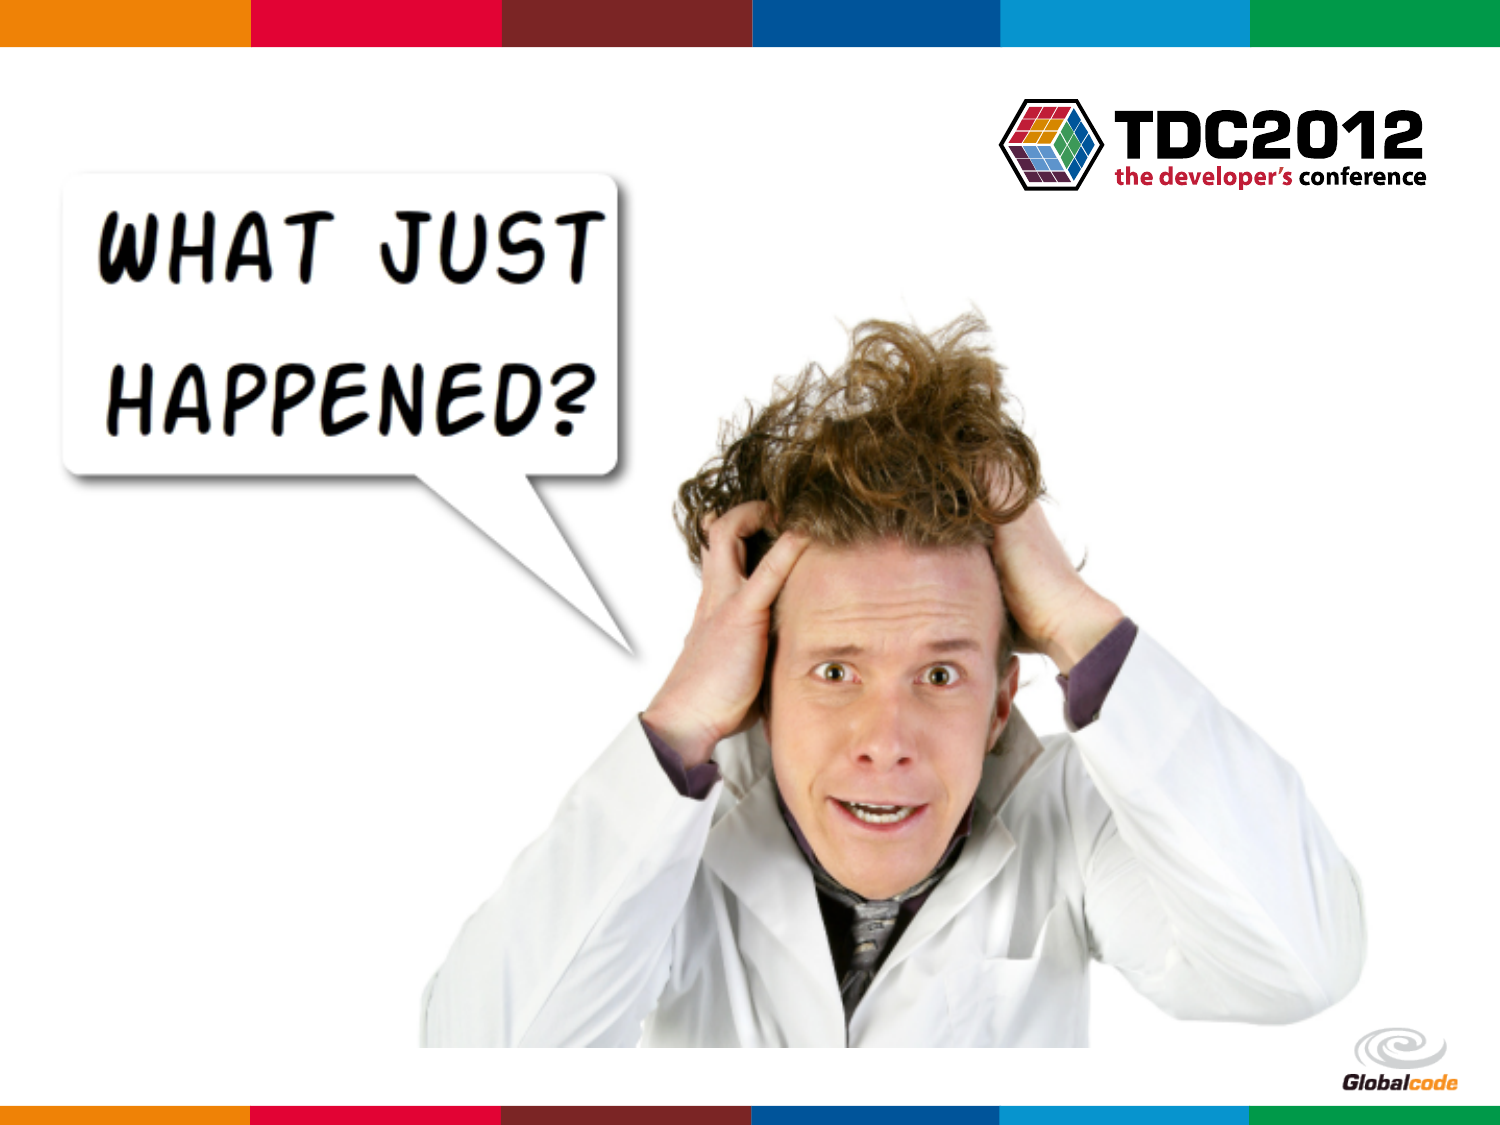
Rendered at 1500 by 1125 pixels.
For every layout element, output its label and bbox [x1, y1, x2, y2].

picture [30, 149, 1459, 1105]
